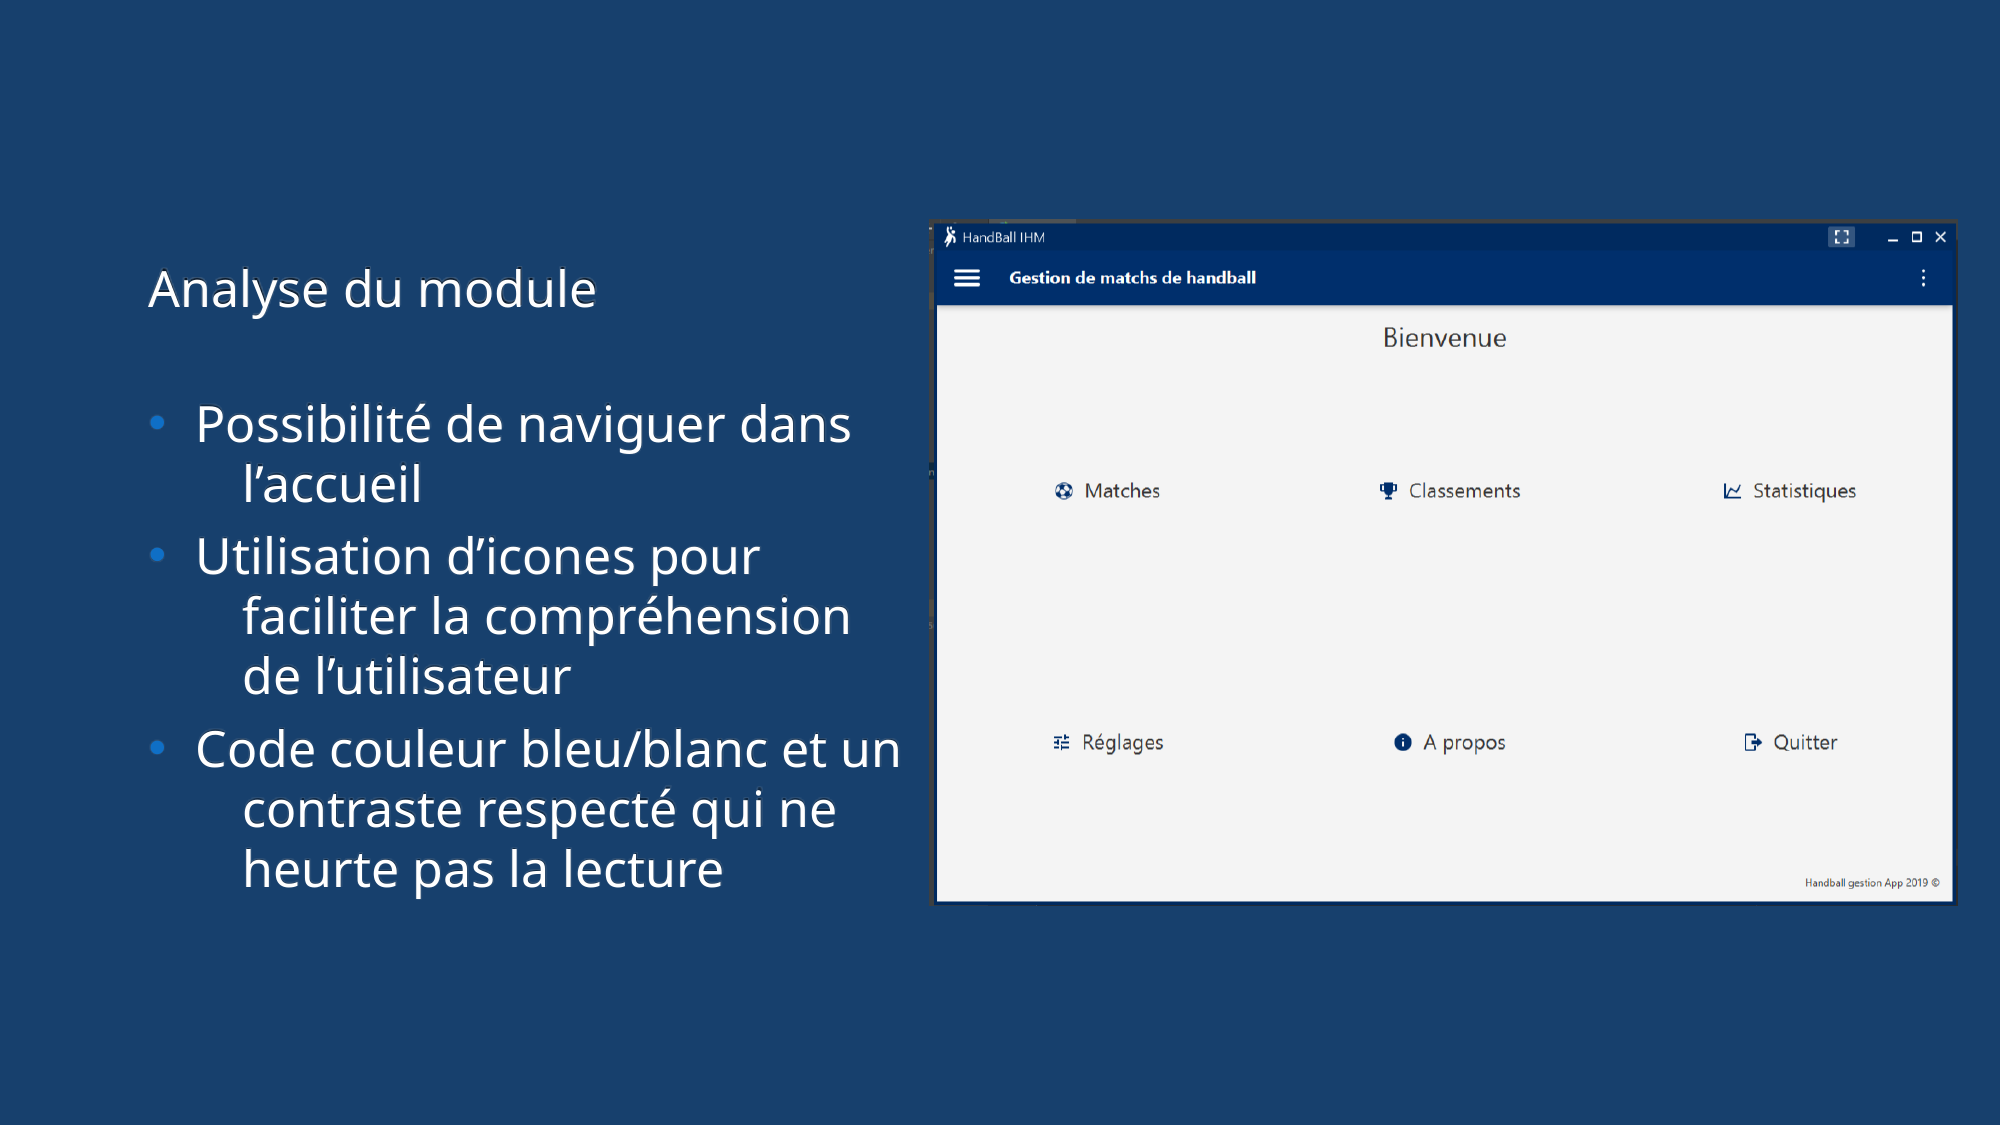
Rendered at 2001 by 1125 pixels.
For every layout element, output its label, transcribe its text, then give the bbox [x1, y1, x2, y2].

list Possibilité de naviguer dans l’accueil Utilisation d’icones pour faciliter la compréhension de l’utilisateur Code couleur bleu/blanc et un contraste respecté qui ne heurte pas la lecture [133, 384, 930, 962]
picture [929, 219, 1958, 906]
title Analyse du module [133, 119, 930, 384]
